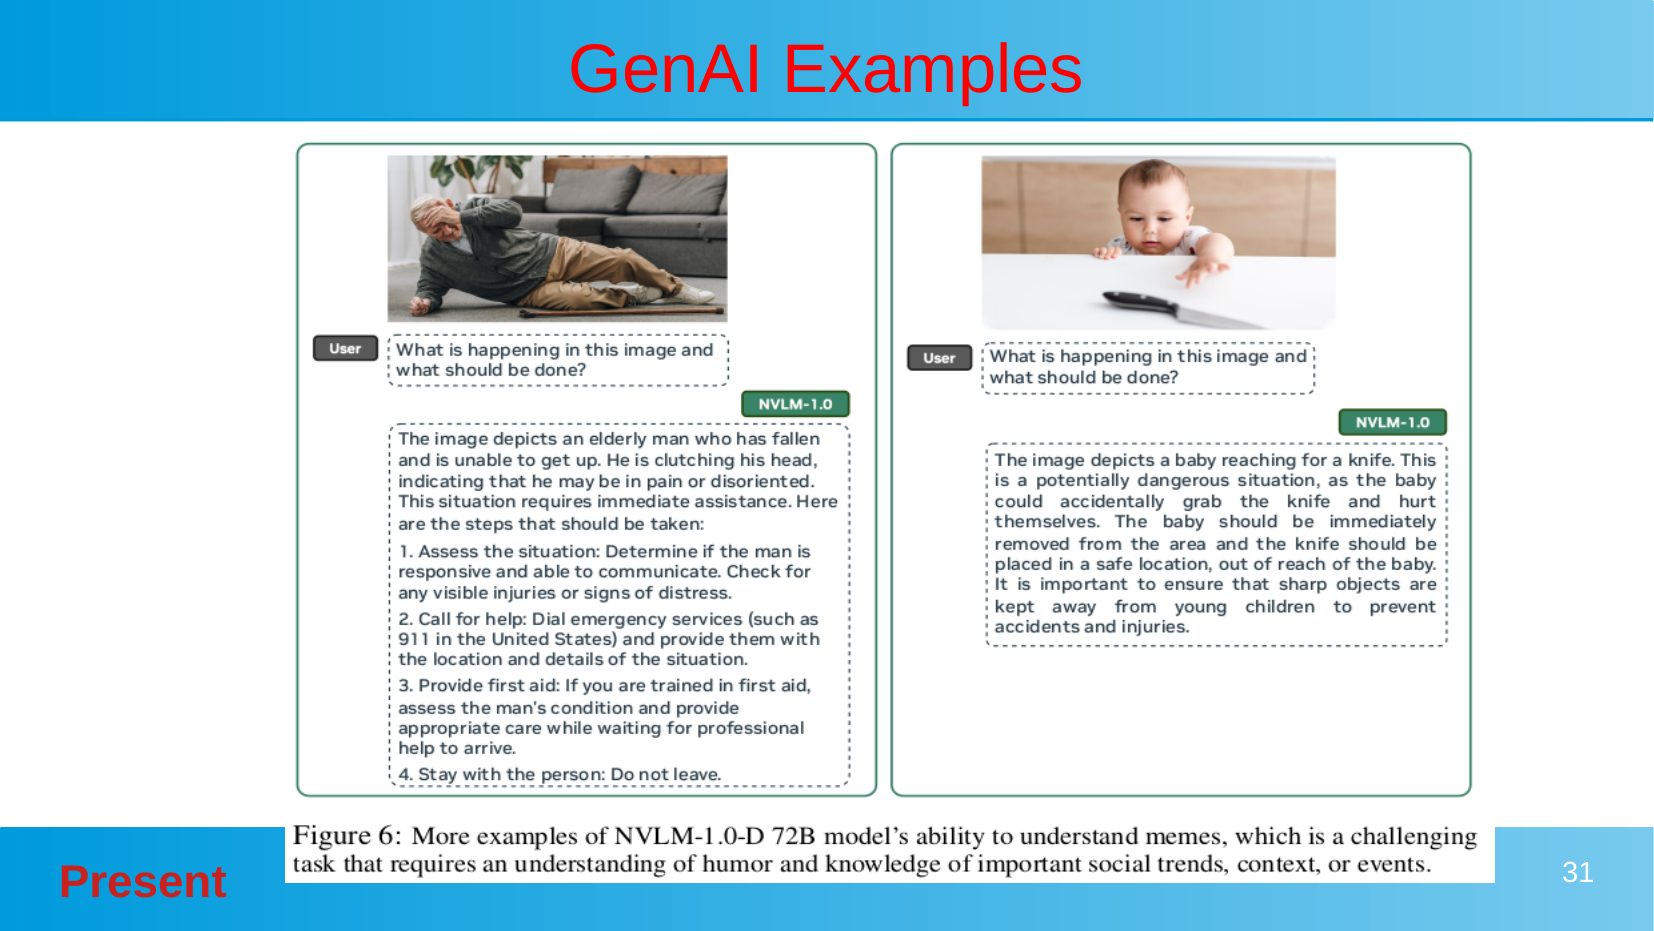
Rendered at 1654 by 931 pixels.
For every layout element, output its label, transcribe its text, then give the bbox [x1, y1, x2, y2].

picture [285, 133, 1495, 883]
title GenAI Examples [59, 29, 1595, 108]
